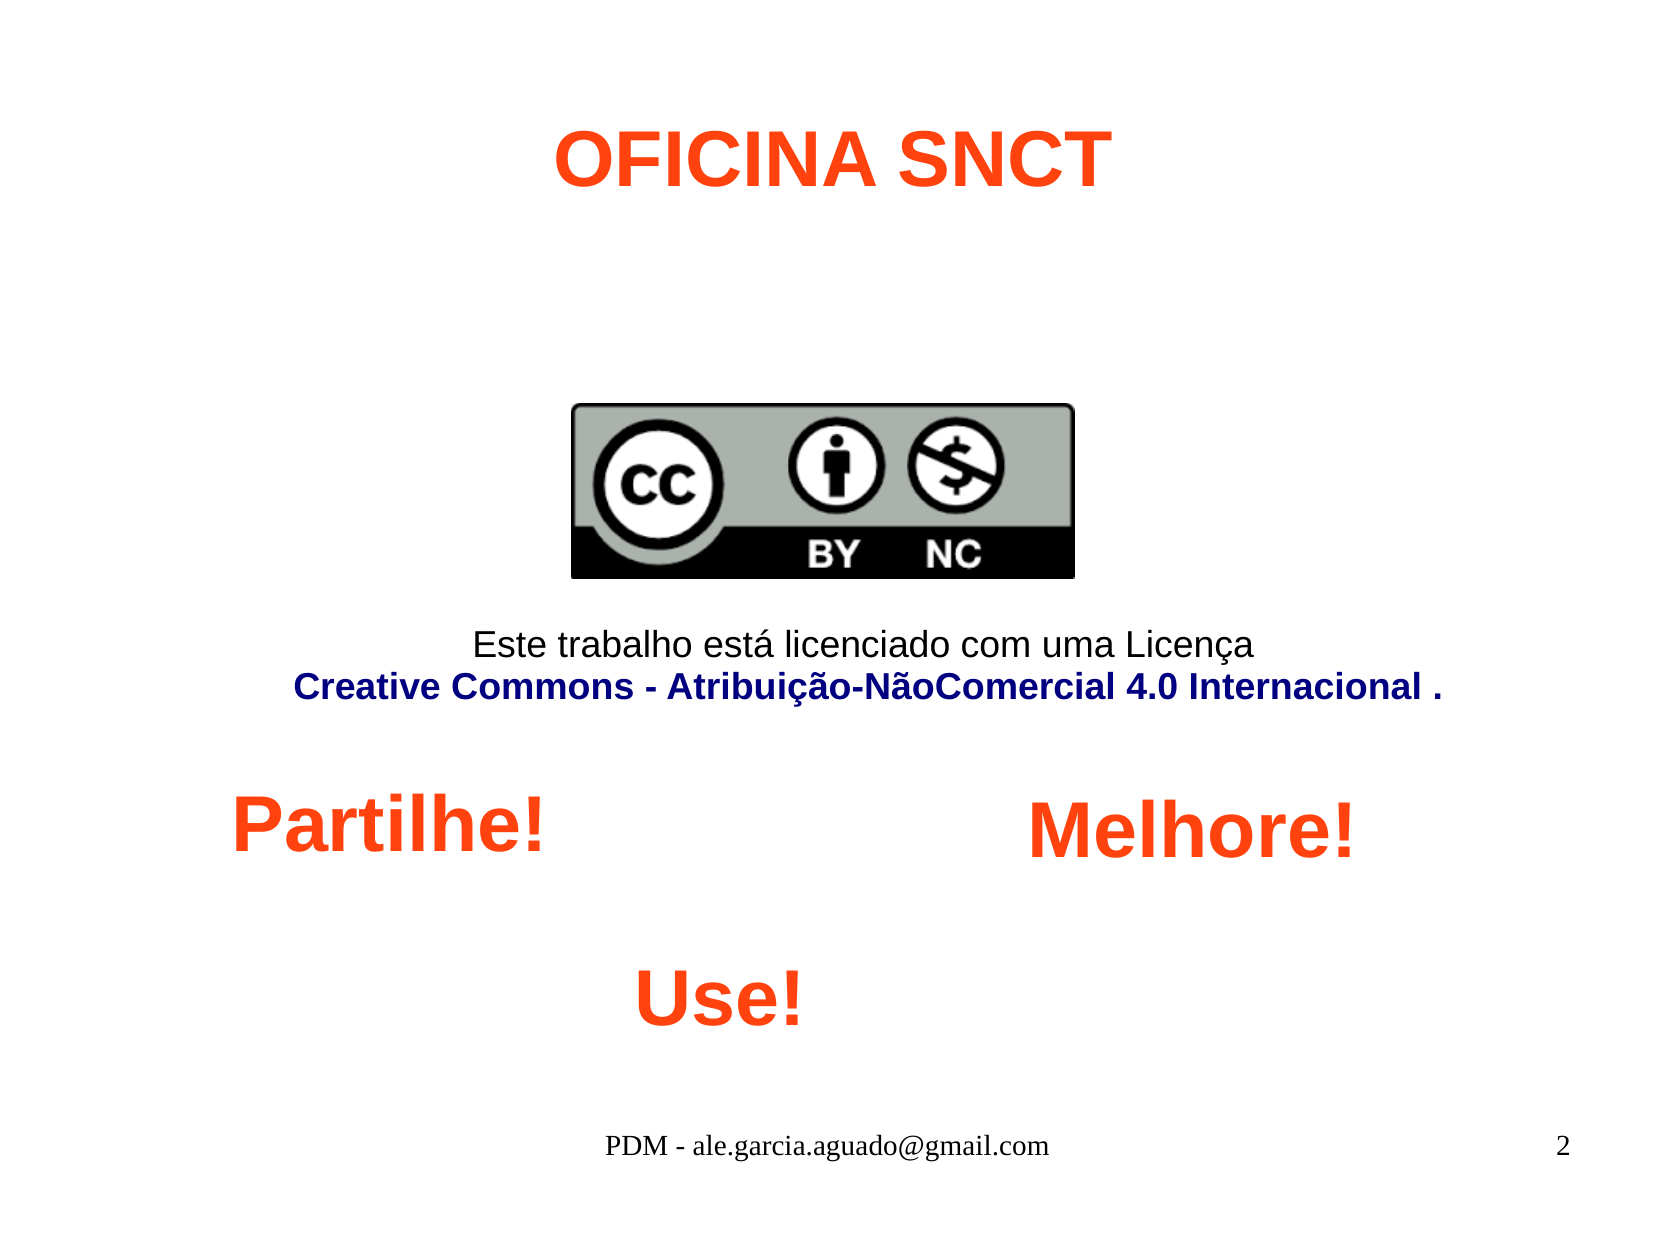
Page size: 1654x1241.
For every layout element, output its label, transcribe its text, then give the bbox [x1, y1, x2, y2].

title OFICINA SNCT [100, 55, 1589, 263]
title Partilhe! [129, 737, 650, 910]
title Use! [295, 909, 1146, 1087]
text_box Este trabalho está licenciado com uma Licença Creative Commons - Atribuição-NãoComercial 4.0 Internacional . [278, 615, 1458, 715]
picture [571, 403, 1075, 579]
title Melhore! [933, 749, 1453, 910]
